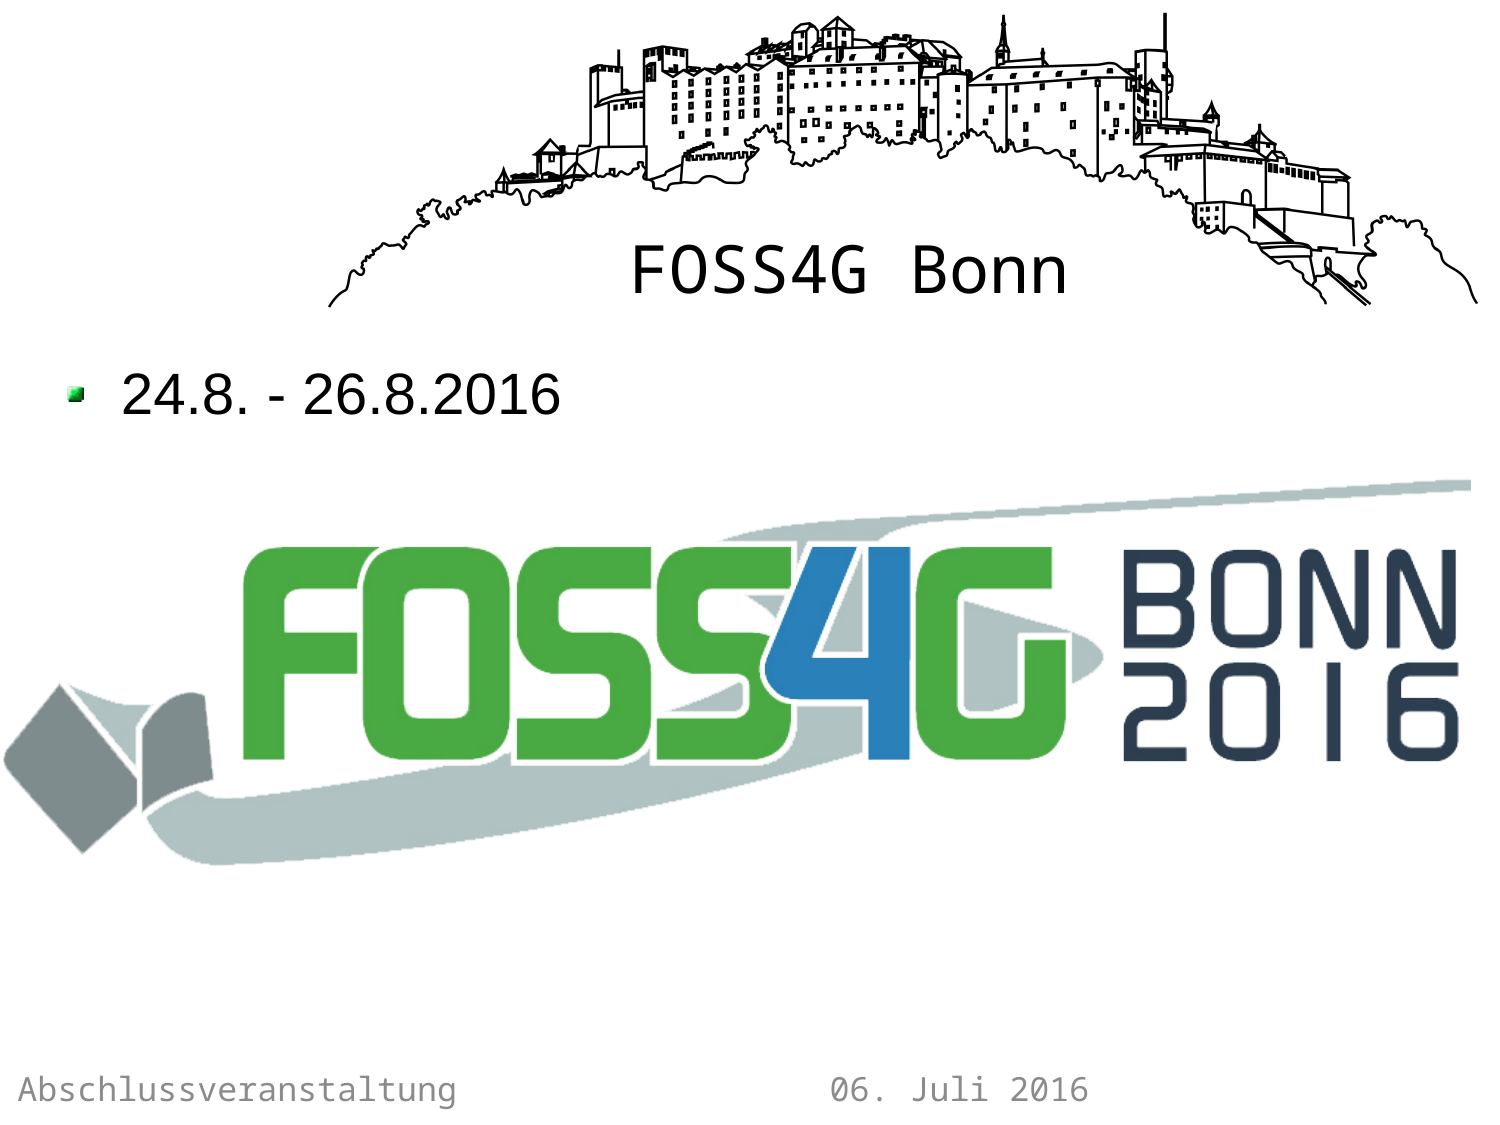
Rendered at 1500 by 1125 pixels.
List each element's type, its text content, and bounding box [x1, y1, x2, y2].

subtitle Abschlussveranstaltung 06. Juli 2016 [2, 1040, 1500, 1120]
title FOSS4G Bonn [300, 196, 1399, 339]
picture [0, 436, 1471, 880]
picture [327, 12, 1500, 327]
text_box 24.8. - 26.8.2016 [35, 354, 916, 626]
